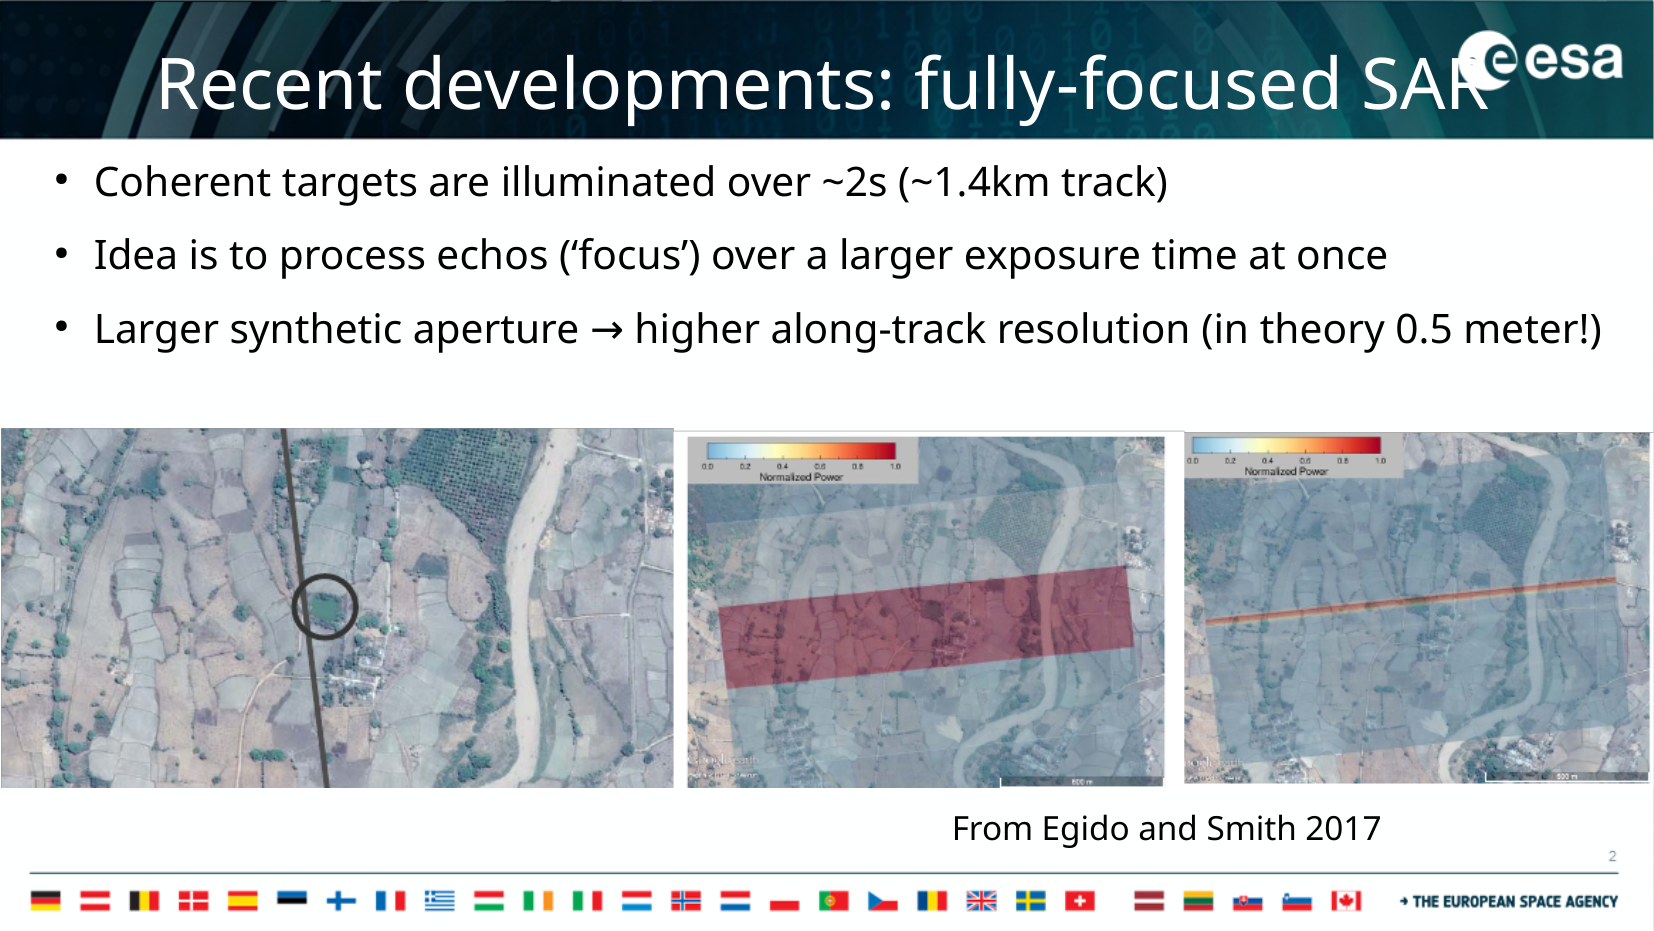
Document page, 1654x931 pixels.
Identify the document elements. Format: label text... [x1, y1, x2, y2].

picture [0, 0, 1654, 931]
title Recent developments: fully-focused SAR [33, 12, 1613, 151]
list Coherent targets are illuminated over ~2s (~1.4km track) Idea is to process echos (‘focus’) over a larger exposure time at once Larger synthetic aperture → higher along-track resolution (in theory 0.5 meter!) [41, 152, 1613, 376]
text_box From Egido and Smith 2017 [937, 799, 1576, 855]
